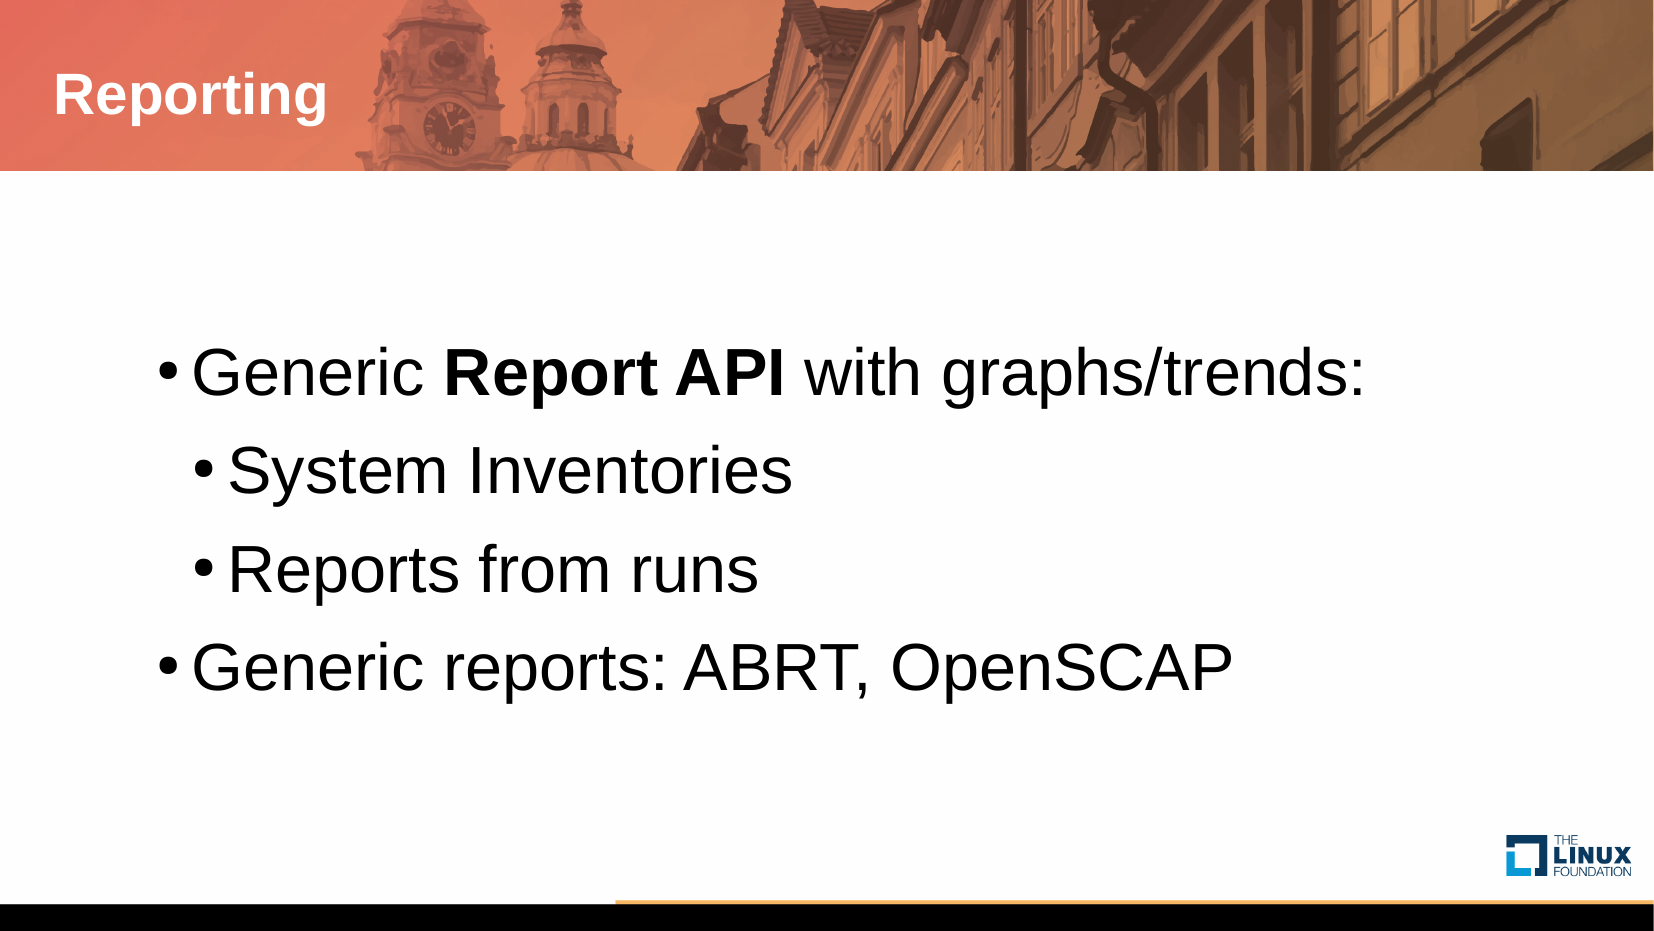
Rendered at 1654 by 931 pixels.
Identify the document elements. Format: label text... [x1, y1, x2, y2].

text_box Generic Report API with graphs/trends: System Inventories Reports from runs Generic reports: ABRT, OpenSCAP [141, 327, 1562, 905]
picture [0, 0, 1654, 931]
title Reporting [53, 21, 1571, 167]
